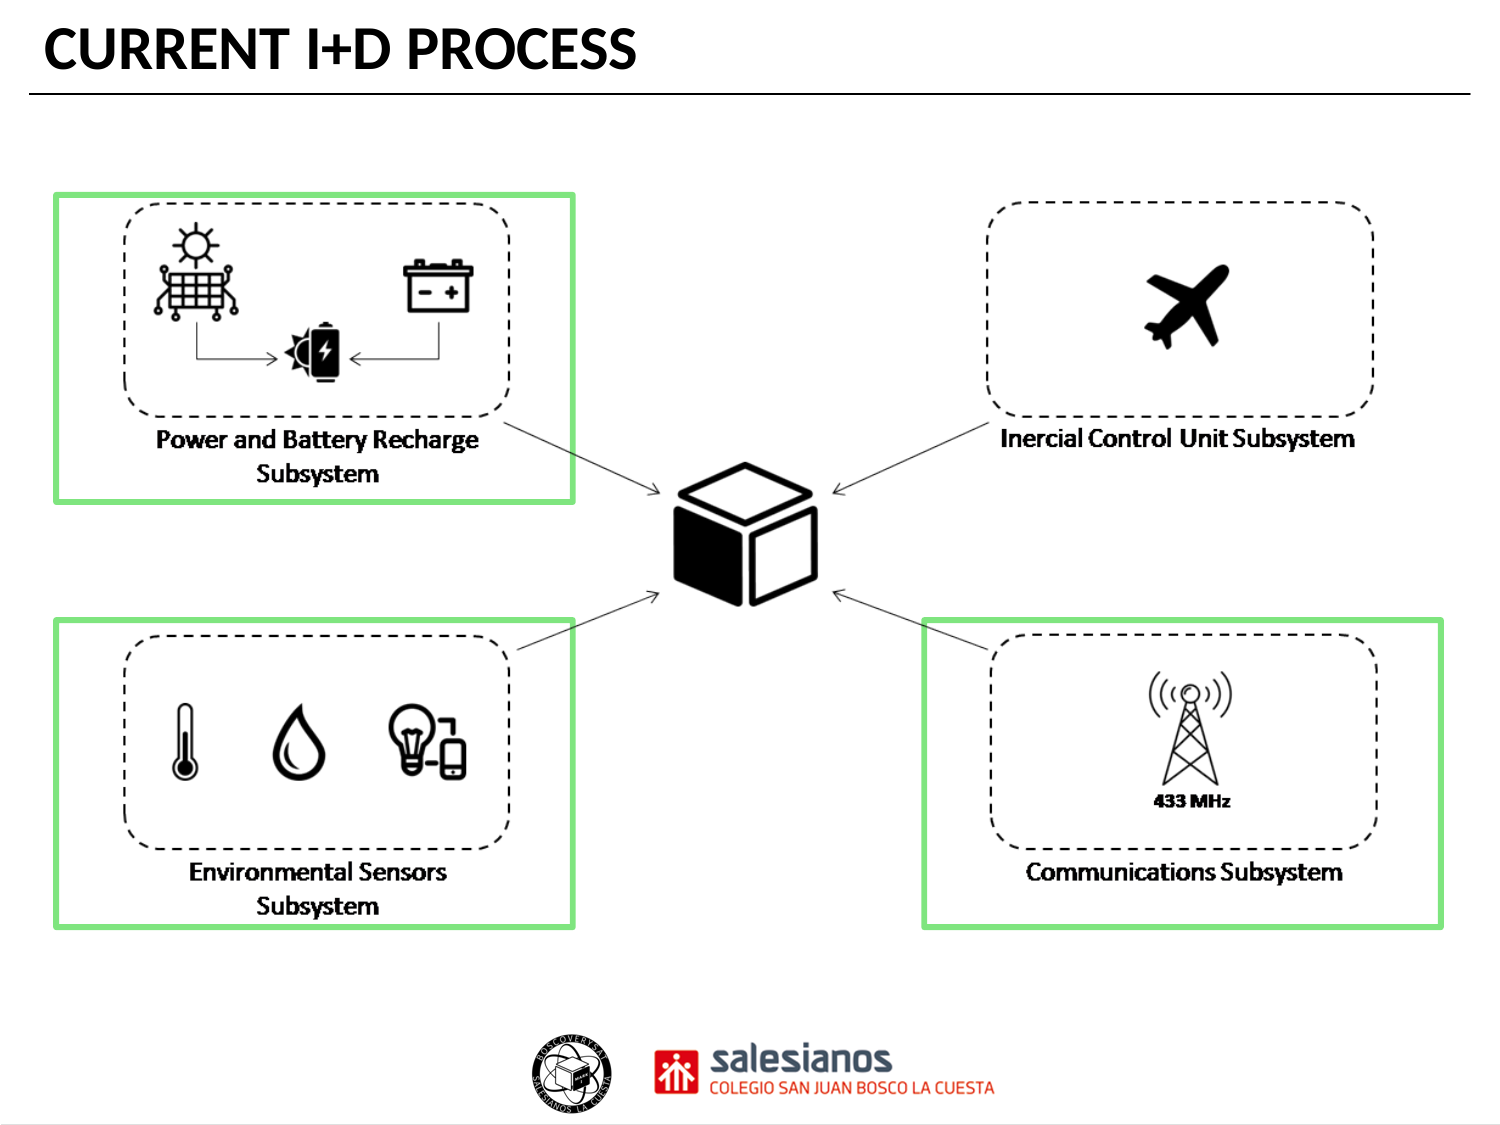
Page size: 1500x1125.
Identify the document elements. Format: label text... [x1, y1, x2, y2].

picture [0, 0, 1500, 1125]
text_box CURRENT I+D PROCESS [29, 0, 1472, 90]
